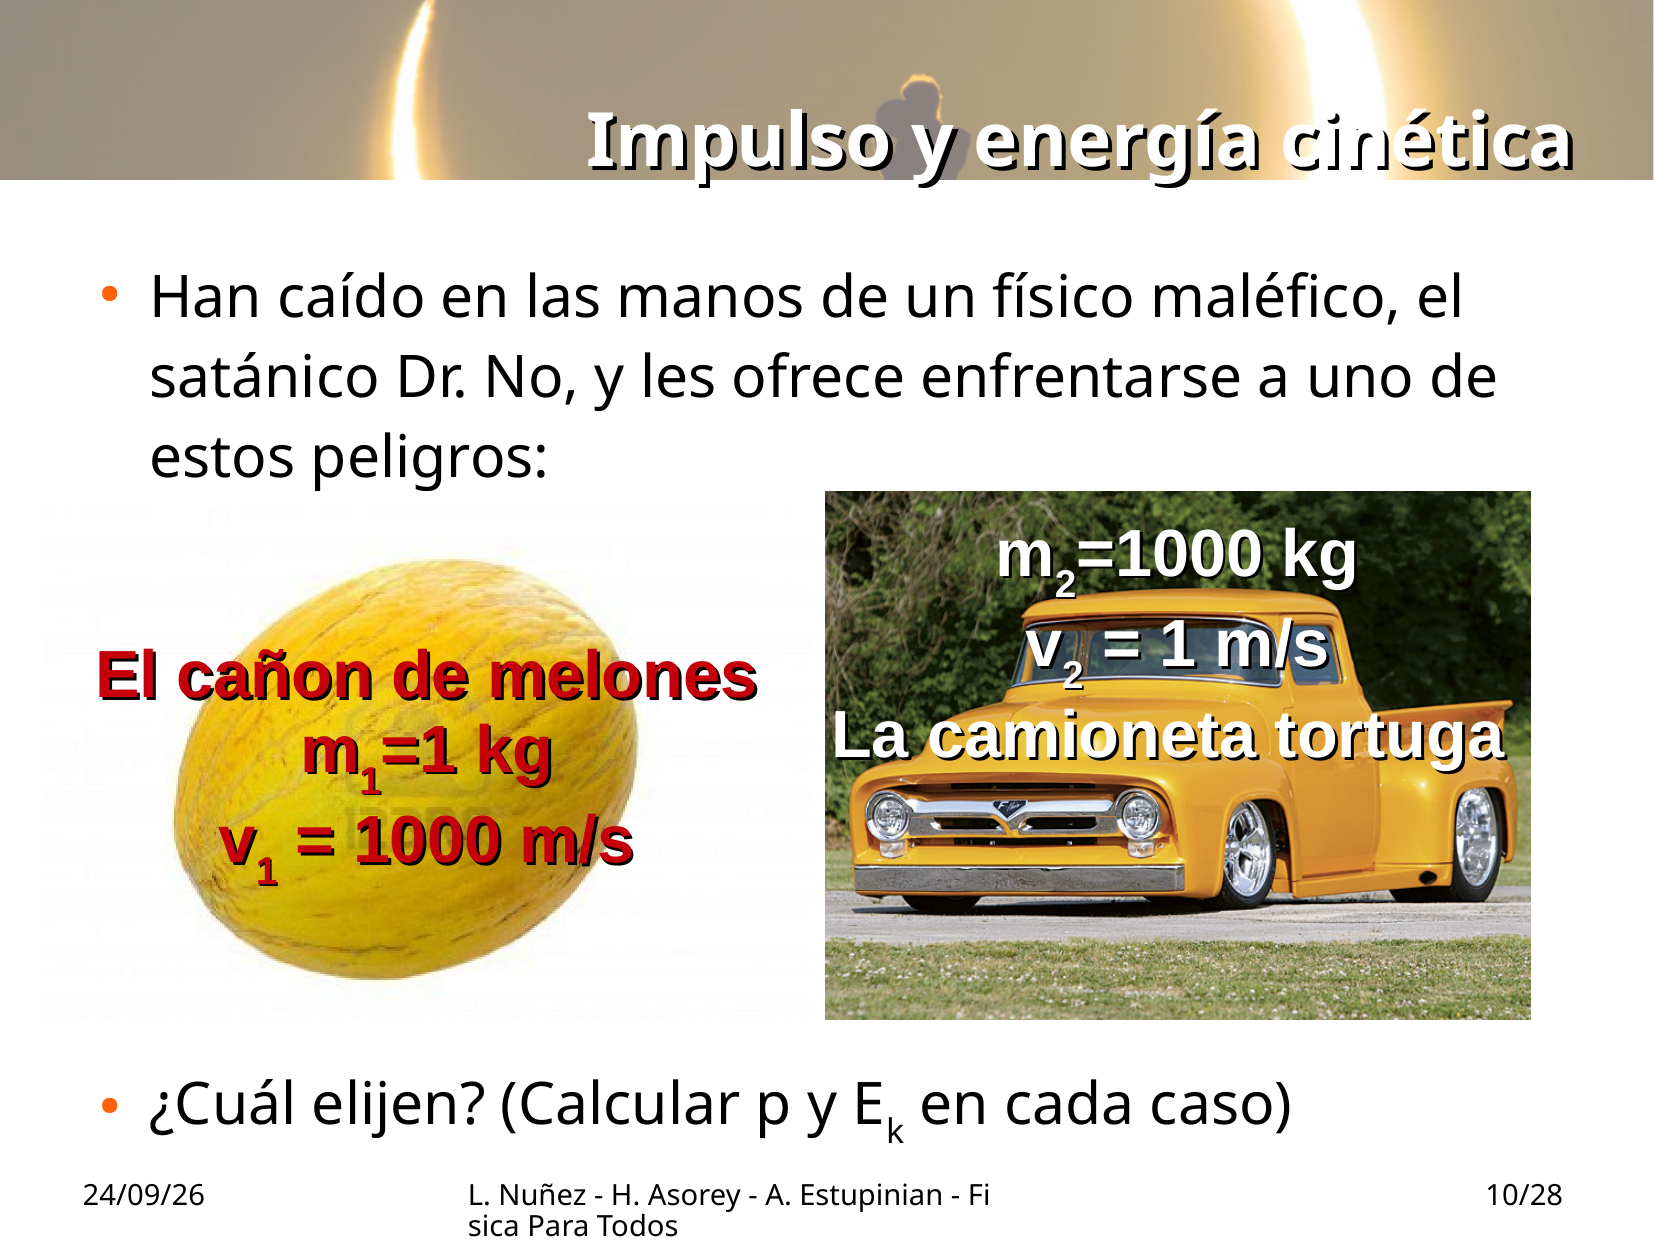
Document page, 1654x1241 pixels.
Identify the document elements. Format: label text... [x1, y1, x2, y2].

picture [43, 509, 811, 1020]
list Han caído en las manos de un físico maléfico, el satánico Dr. No, y les ofrece enfrentarse a uno de estos peligros: ¿Cuál elijen? (Calcular p y Ek en cada caso) [82, 255, 1571, 1156]
picture [0, 0, 1654, 180]
picture [825, 491, 1531, 1021]
title Impulso y energía cinética [86, 49, 1576, 226]
